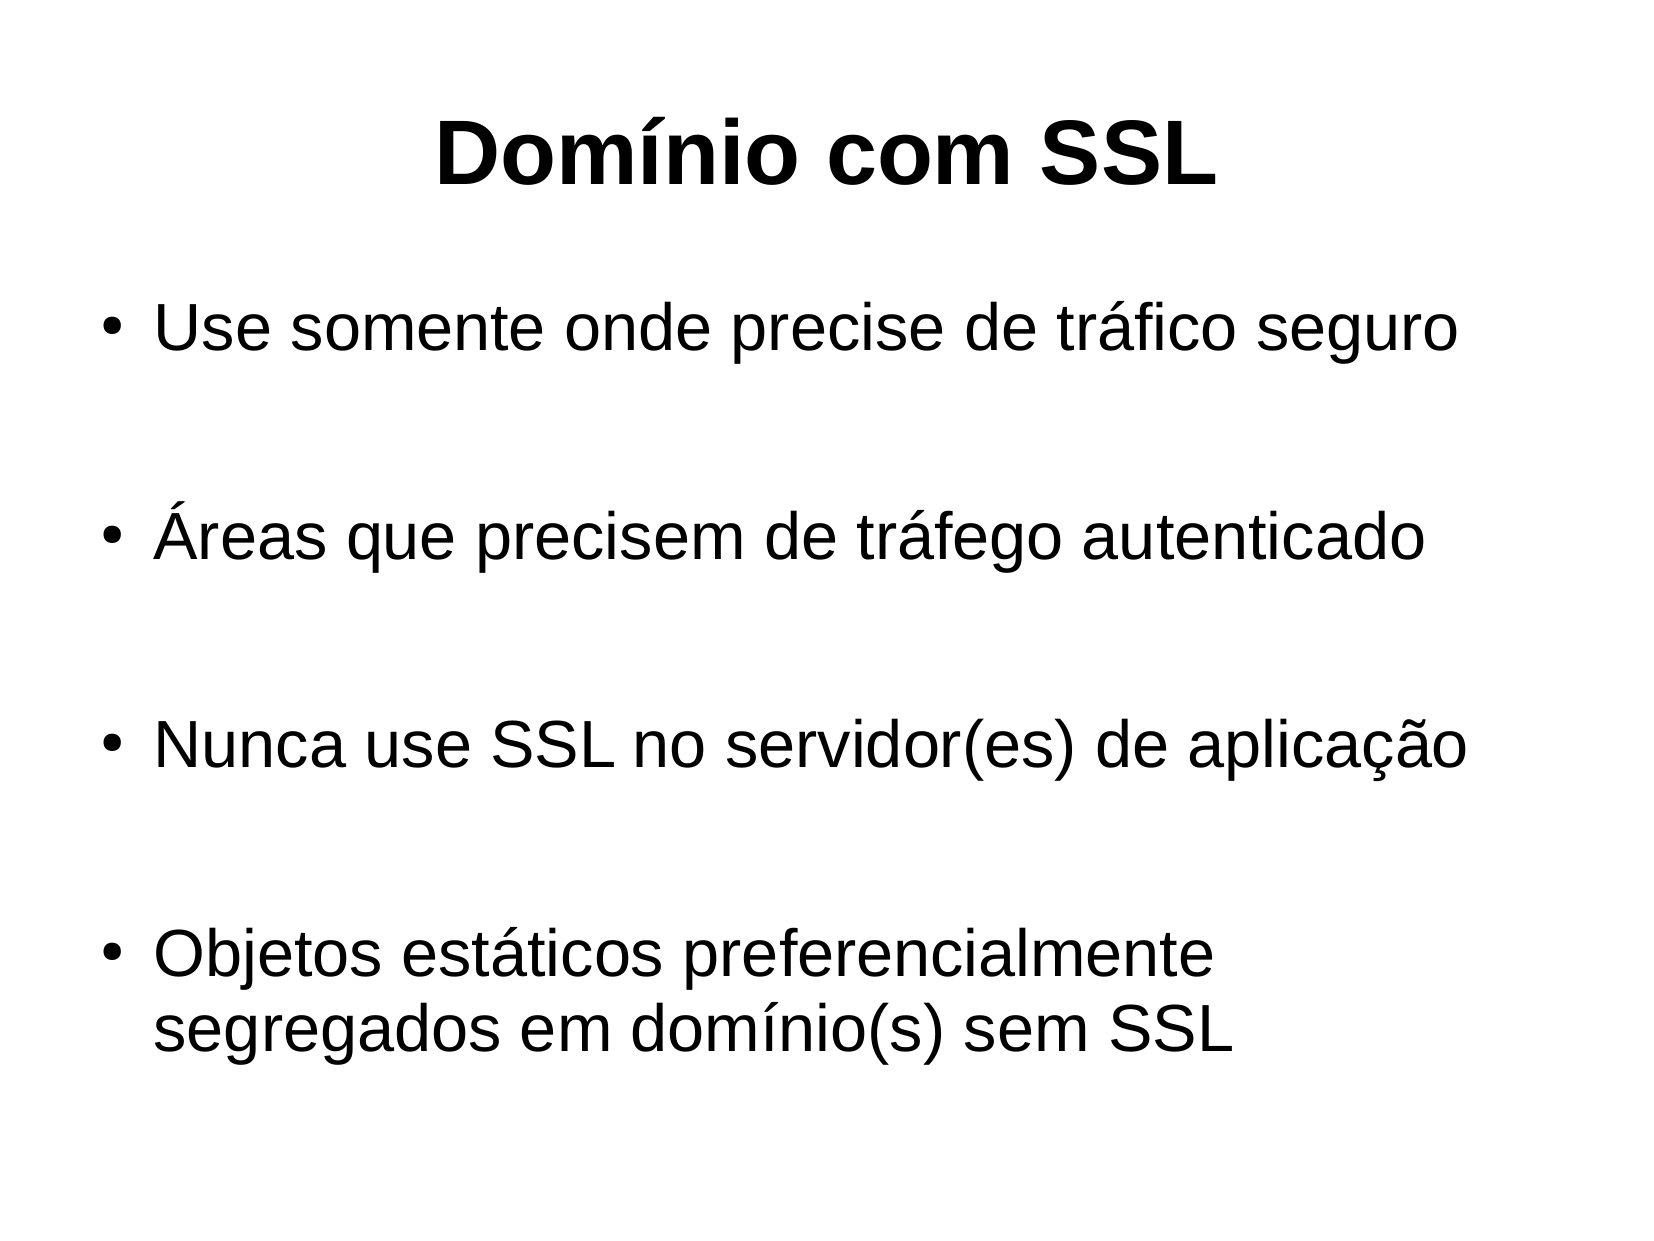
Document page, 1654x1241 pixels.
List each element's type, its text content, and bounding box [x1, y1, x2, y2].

title Domínio com SSL [82, 49, 1571, 257]
list Use somente onde precise de tráfico seguro Áreas que precisem de tráfego autenticado Nunca use SSL no servidor(es) de aplicação Objetos estáticos preferencialmente segregados em domínio(s) sem SSL [82, 290, 1538, 1134]
